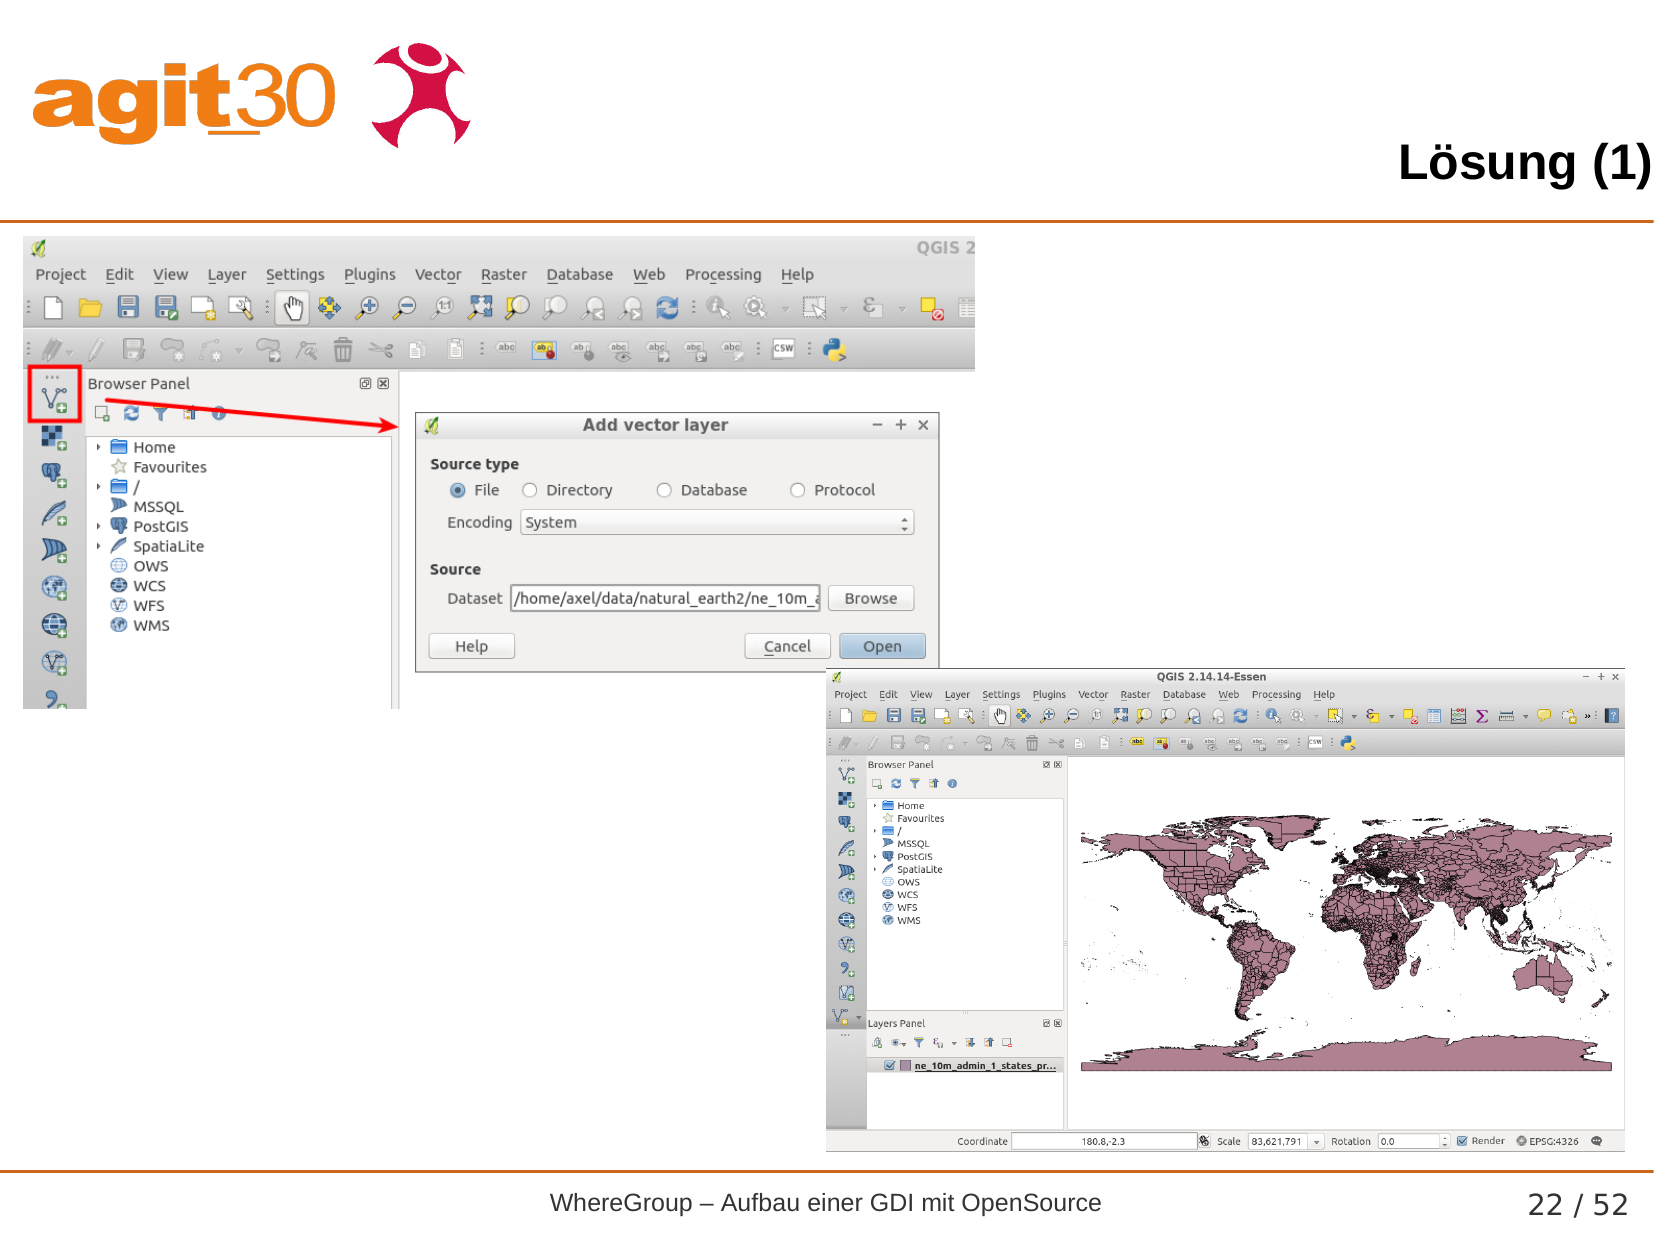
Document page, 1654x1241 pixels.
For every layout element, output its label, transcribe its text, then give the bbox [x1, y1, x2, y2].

title Lösung (1) [265, 118, 1654, 207]
picture [29, 58, 340, 148]
picture [23, 236, 1625, 1152]
